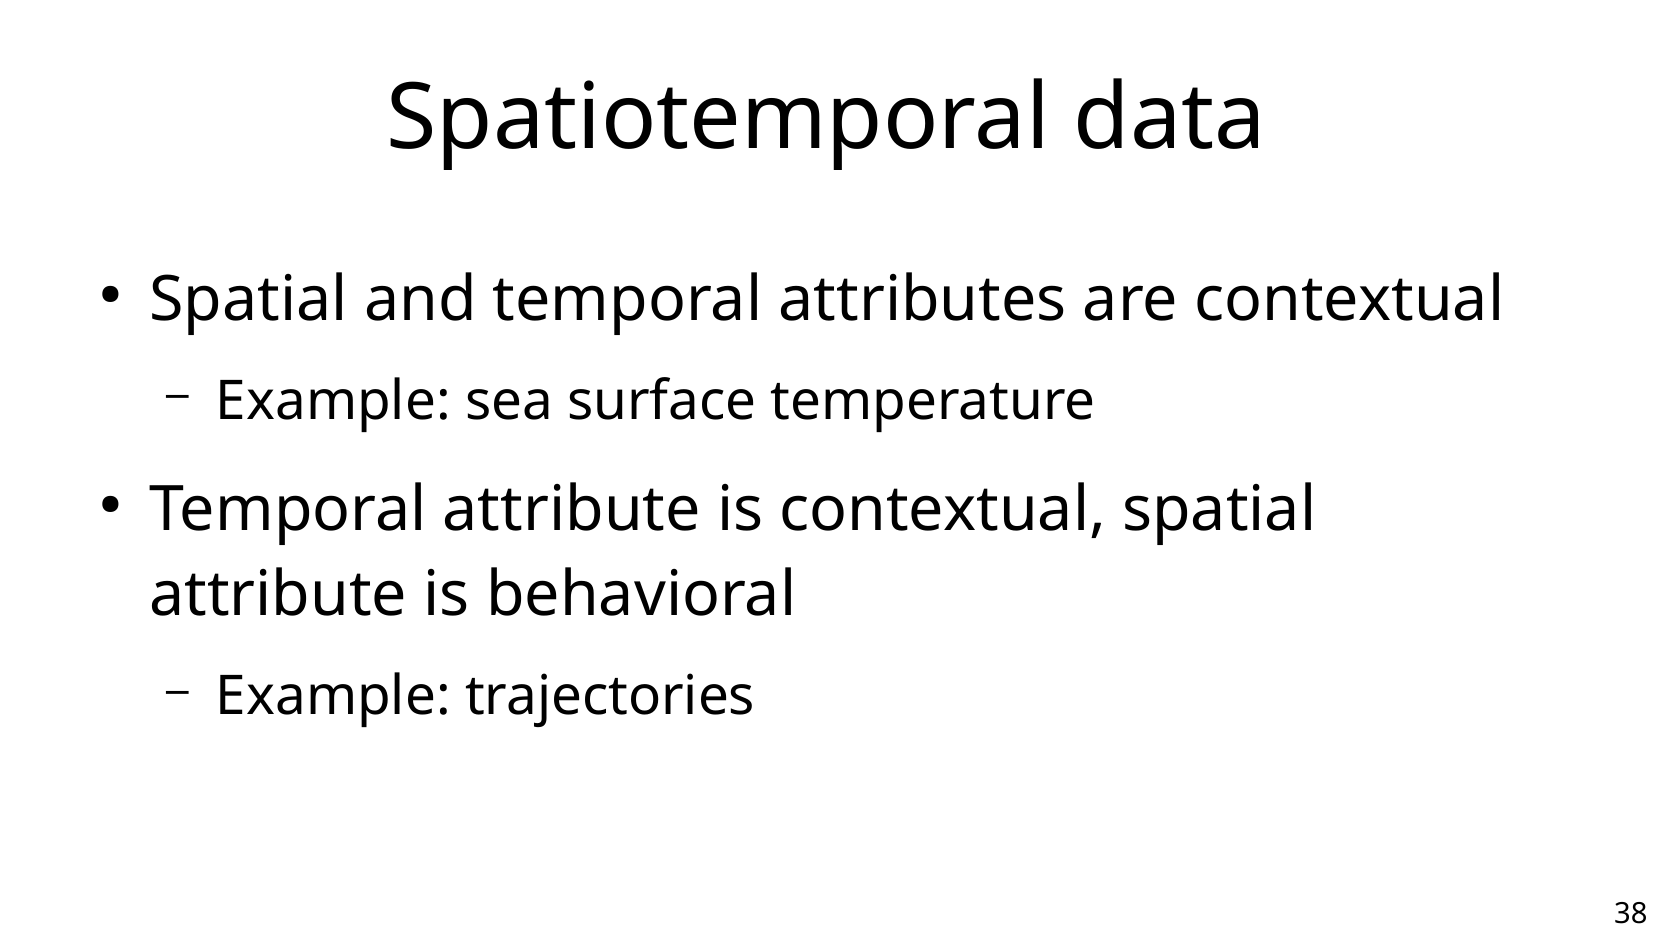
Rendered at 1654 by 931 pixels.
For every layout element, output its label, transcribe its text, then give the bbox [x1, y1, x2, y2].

list Spatial and temporal attributes are contextual Example: sea surface temperature Temporal attribute is contextual, spatial attribute is behavioral Example: trajectories [82, 253, 1571, 793]
title Spatiotemporal data [82, 1, 1571, 226]
